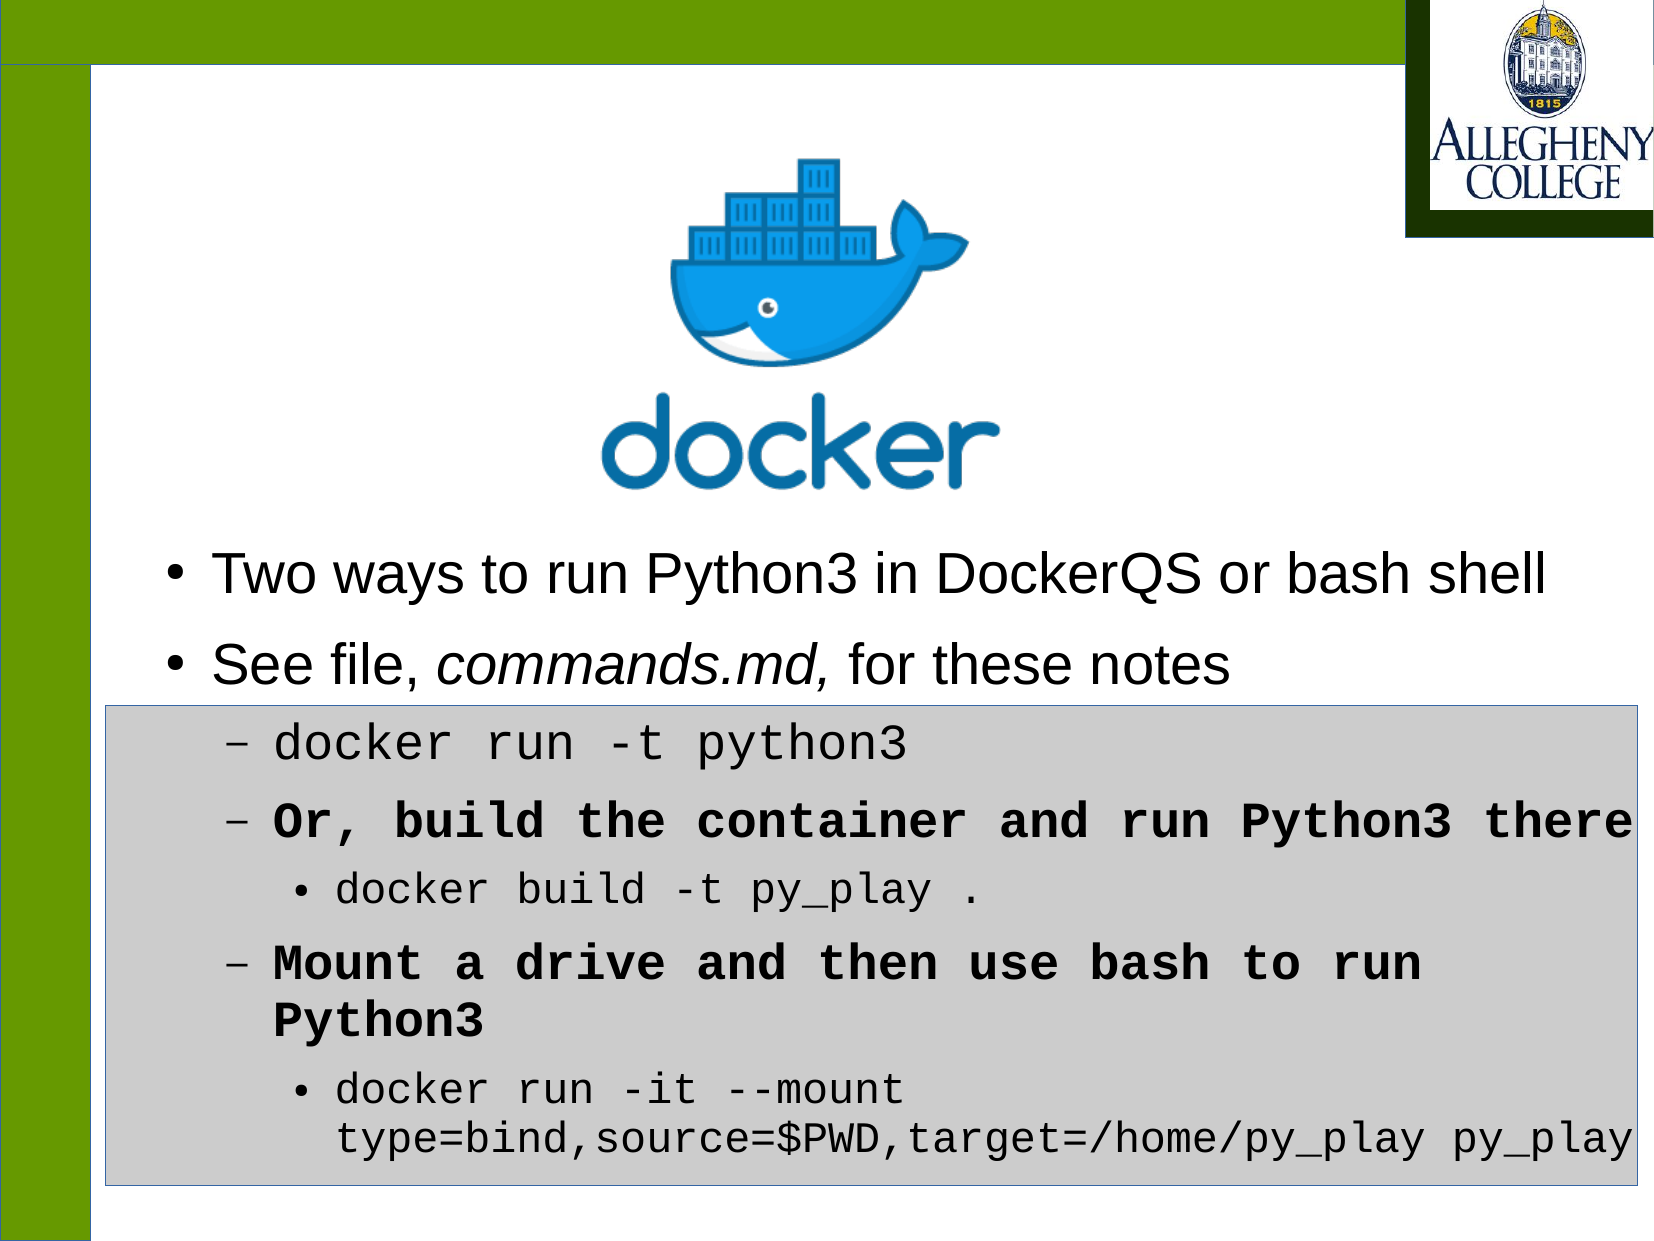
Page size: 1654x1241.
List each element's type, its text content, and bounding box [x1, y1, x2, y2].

picture [566, 124, 1036, 526]
list Two ways to run Python3 in DockerQS or bash shell See file, commands.md, for these notes docker run -t python3 Or, build the container and run Python3 there docker build -t py_play . Mount a drive and then use bash to run Python3 docker run -it --mount type=bind,source=$PWD,target=/home/py_play py_play [149, 541, 1638, 1171]
text_box [105, 705, 1638, 1186]
picture [1430, 0, 1654, 210]
text_box [0, 0, 1654, 1241]
